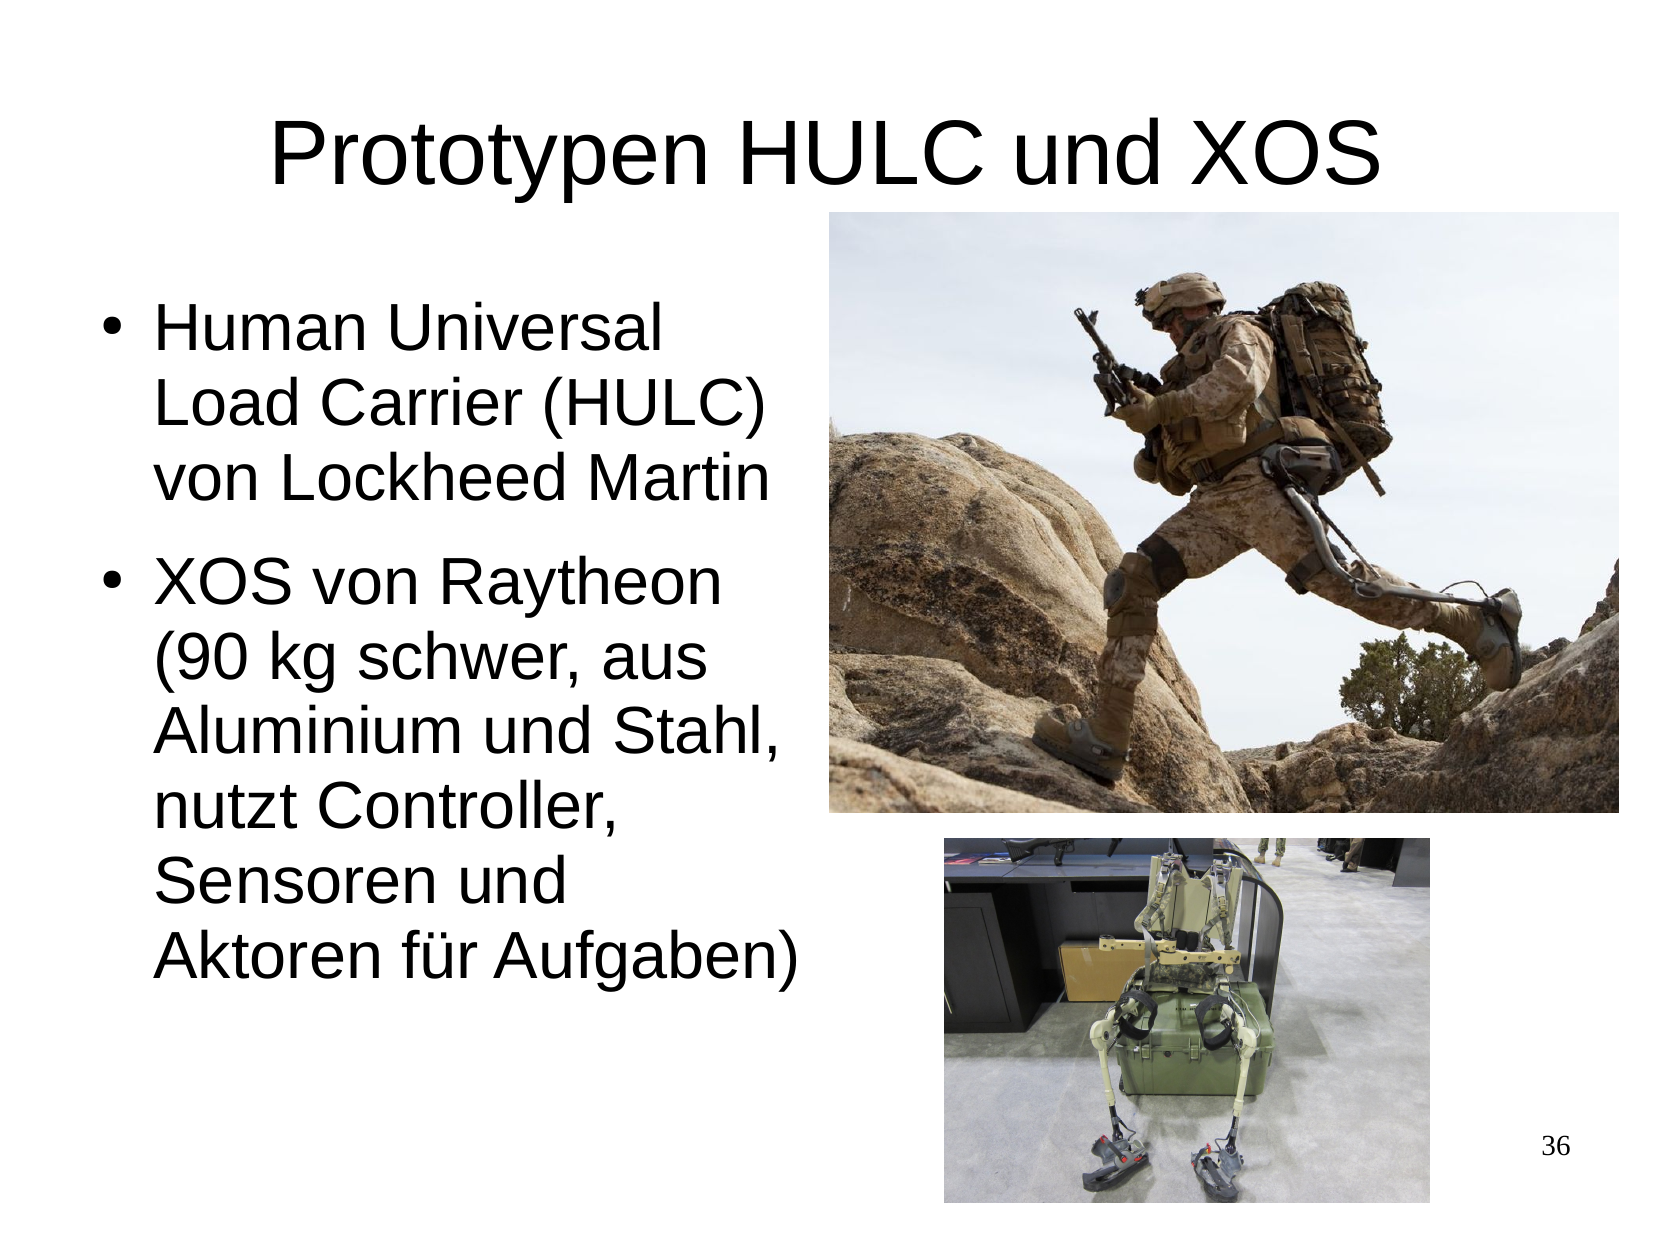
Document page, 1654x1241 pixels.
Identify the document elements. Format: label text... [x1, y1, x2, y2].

list Human Universal Load Carrier (HULC) von Lockheed Martin XOS von Raytheon (90 kg schwer, aus Aluminium und Stahl, nutzt Controller, Sensoren und Aktoren für Aufgaben) [82, 290, 809, 1109]
picture [829, 212, 1619, 813]
title Prototypen HULC und XOS [82, 49, 1571, 257]
picture [944, 838, 1430, 1203]
